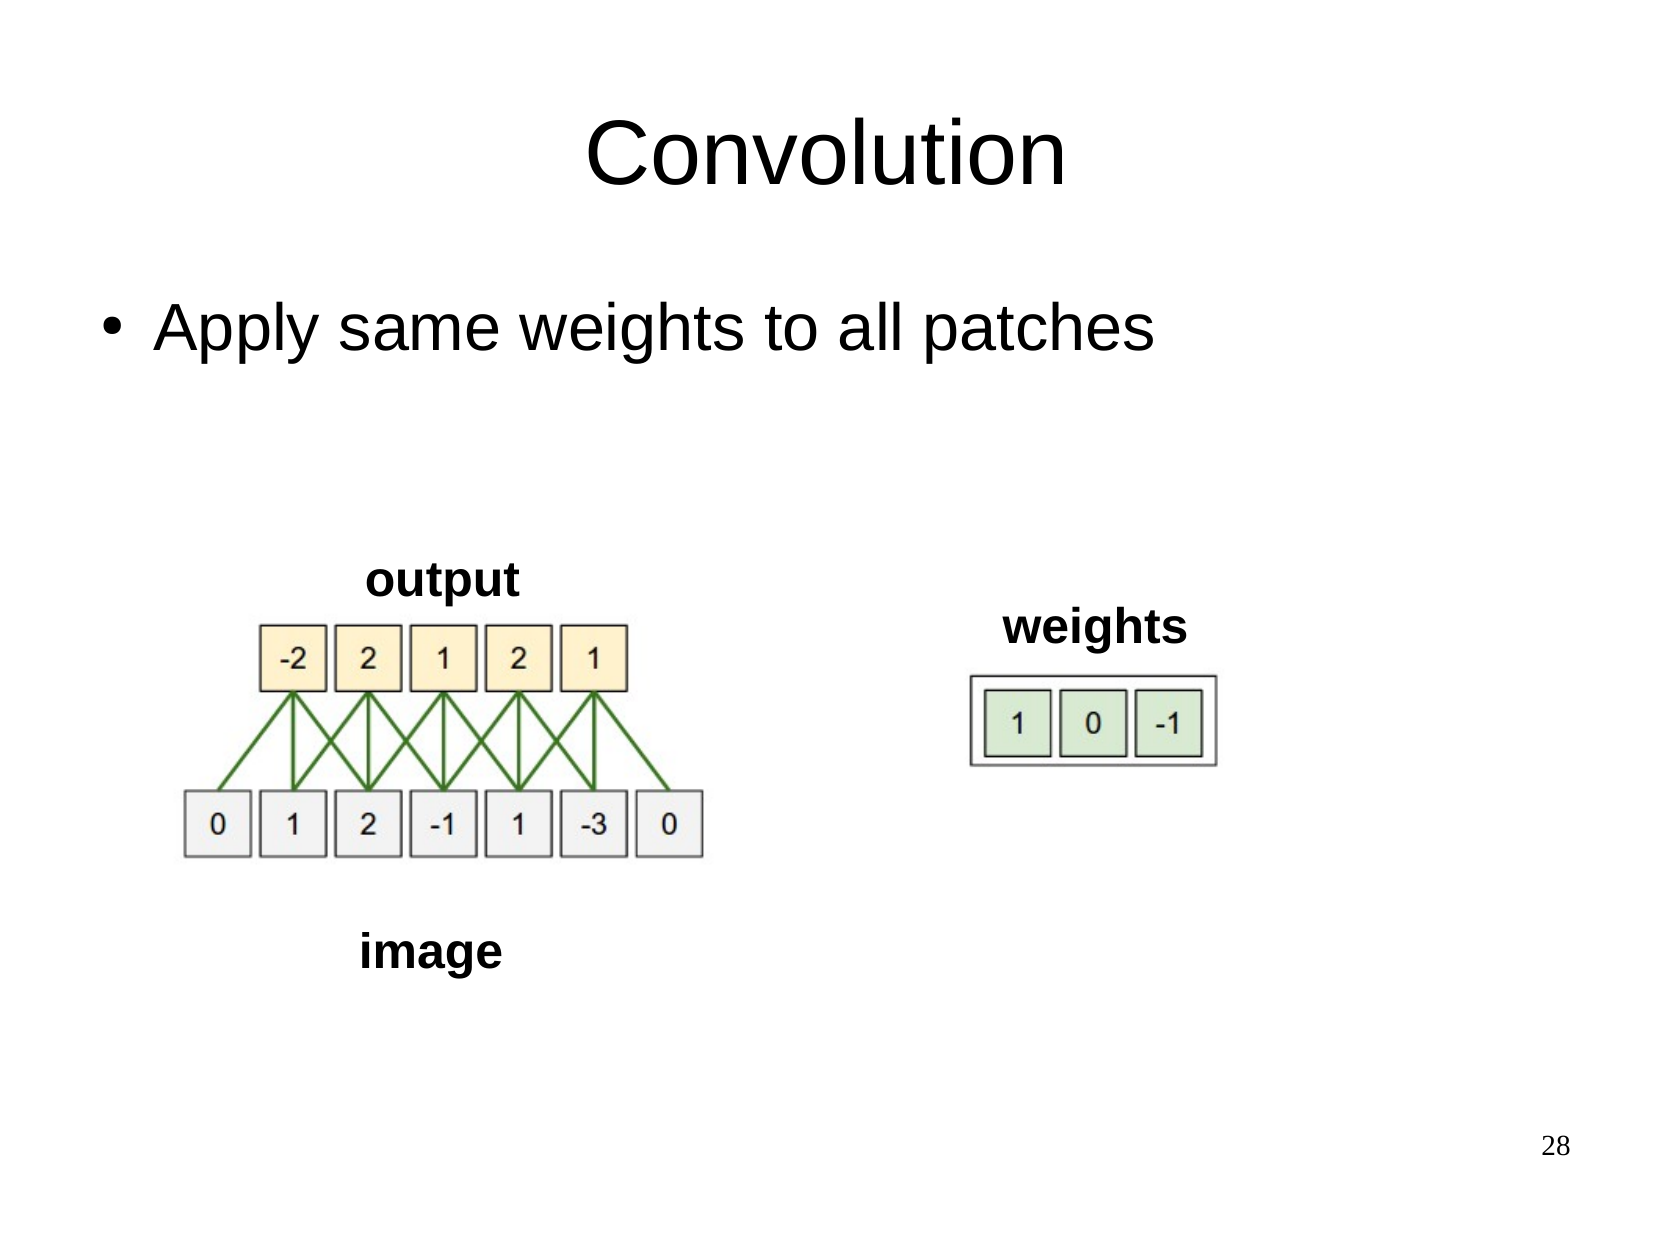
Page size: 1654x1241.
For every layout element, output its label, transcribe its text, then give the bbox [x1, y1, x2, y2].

text_box weights [987, 590, 1204, 662]
text_box output [350, 543, 536, 615]
list Apply same weights to all patches [82, 290, 1571, 1010]
picture [165, 561, 724, 932]
title Convolution [82, 49, 1571, 257]
text_box image [344, 932, 519, 987]
picture [959, 660, 1229, 786]
